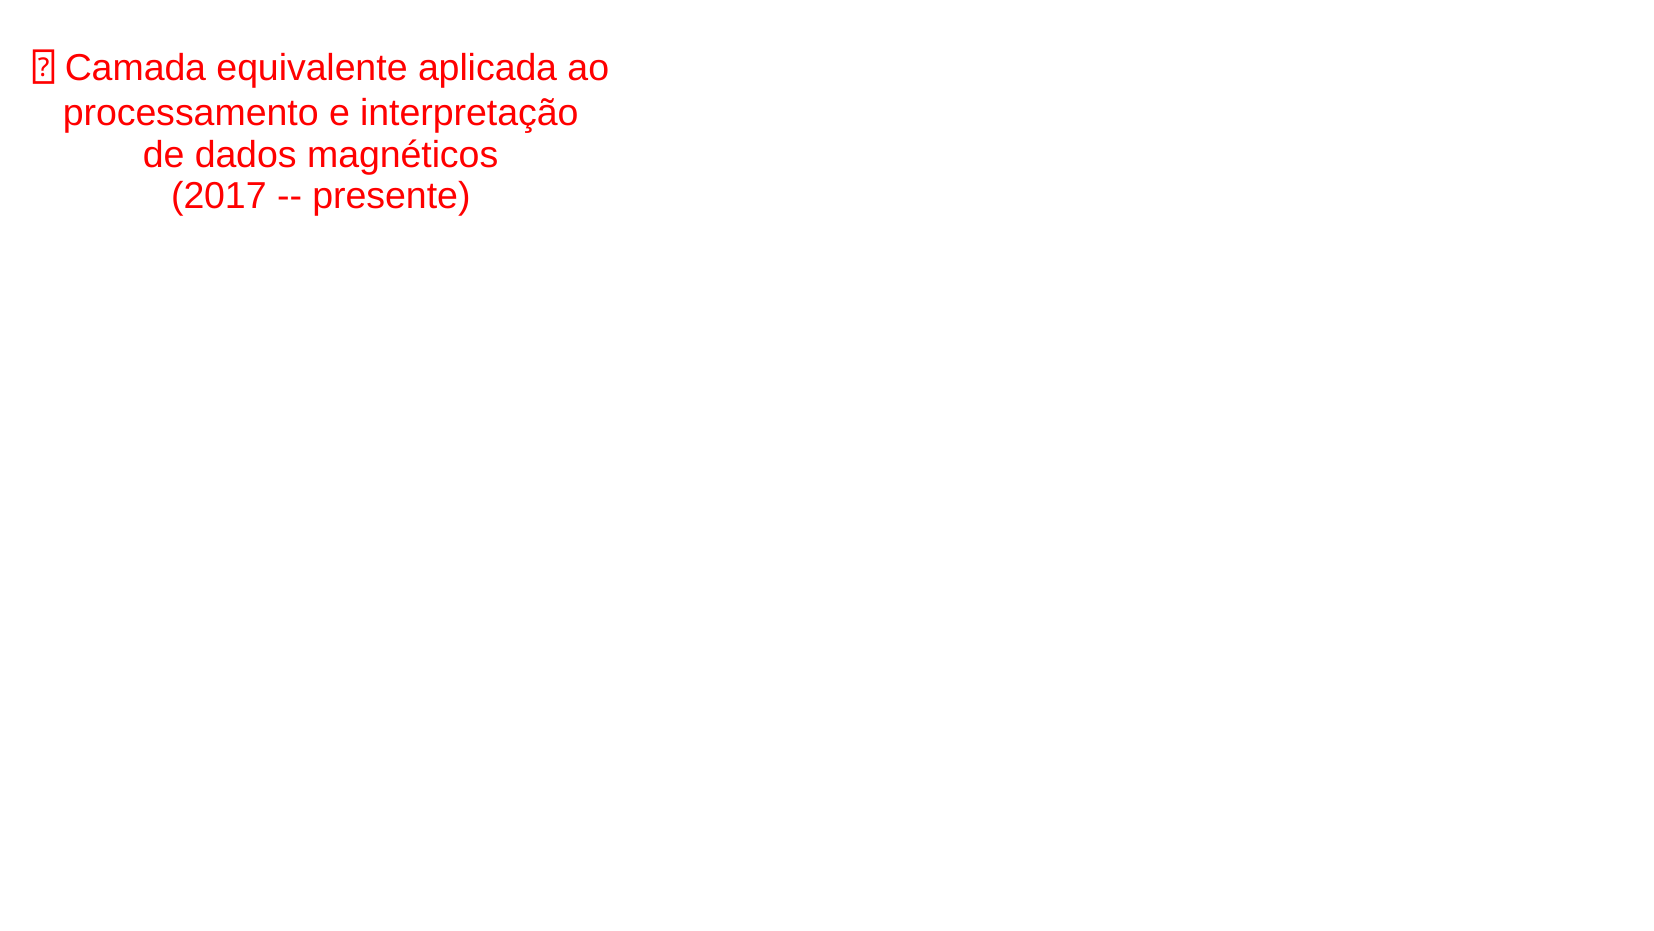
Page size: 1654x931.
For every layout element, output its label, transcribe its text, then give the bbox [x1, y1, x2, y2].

text_box ⍰ Camada equivalente aplicada ao processamento e interpretação de dados magnéticos (2017 -- presente) [17, 32, 626, 230]
